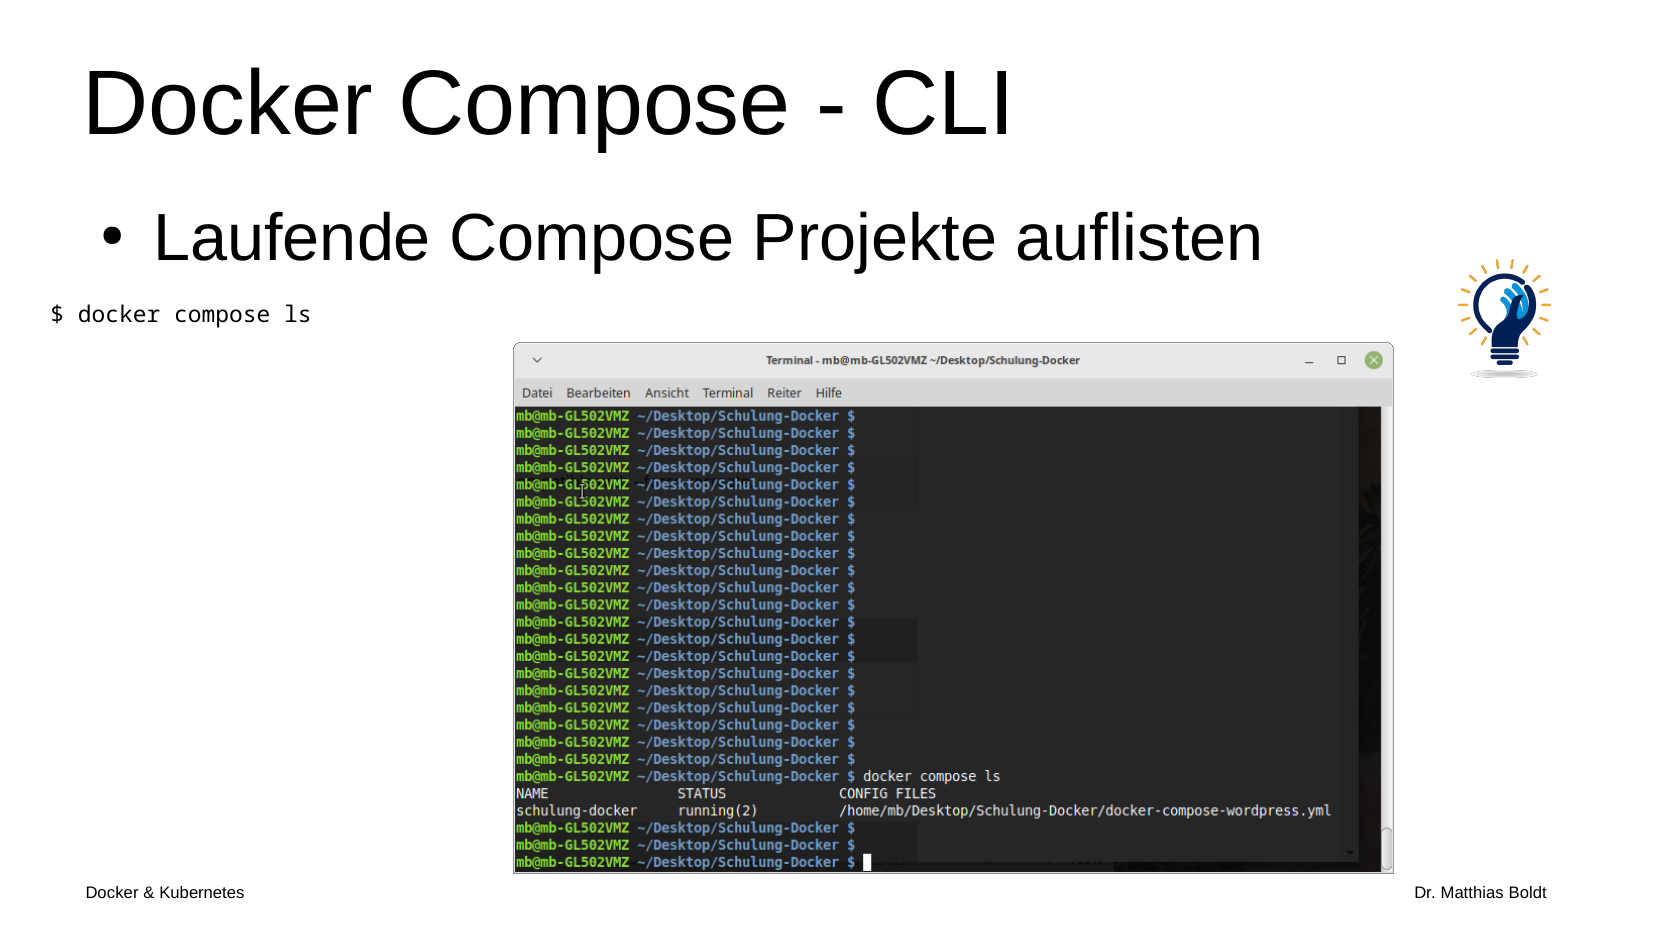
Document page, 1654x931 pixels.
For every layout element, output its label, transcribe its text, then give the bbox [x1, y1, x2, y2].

text_box Docker & Kubernetes Dr. Matthias Boldt [70, 875, 1563, 910]
list Laufende Compose Projekte auflisten [82, 199, 1453, 367]
picture [1458, 259, 1551, 378]
text_box $ docker compose ls [35, 290, 1394, 391]
title Docker Compose - CLI [82, 25, 1571, 181]
picture [513, 342, 1394, 875]
